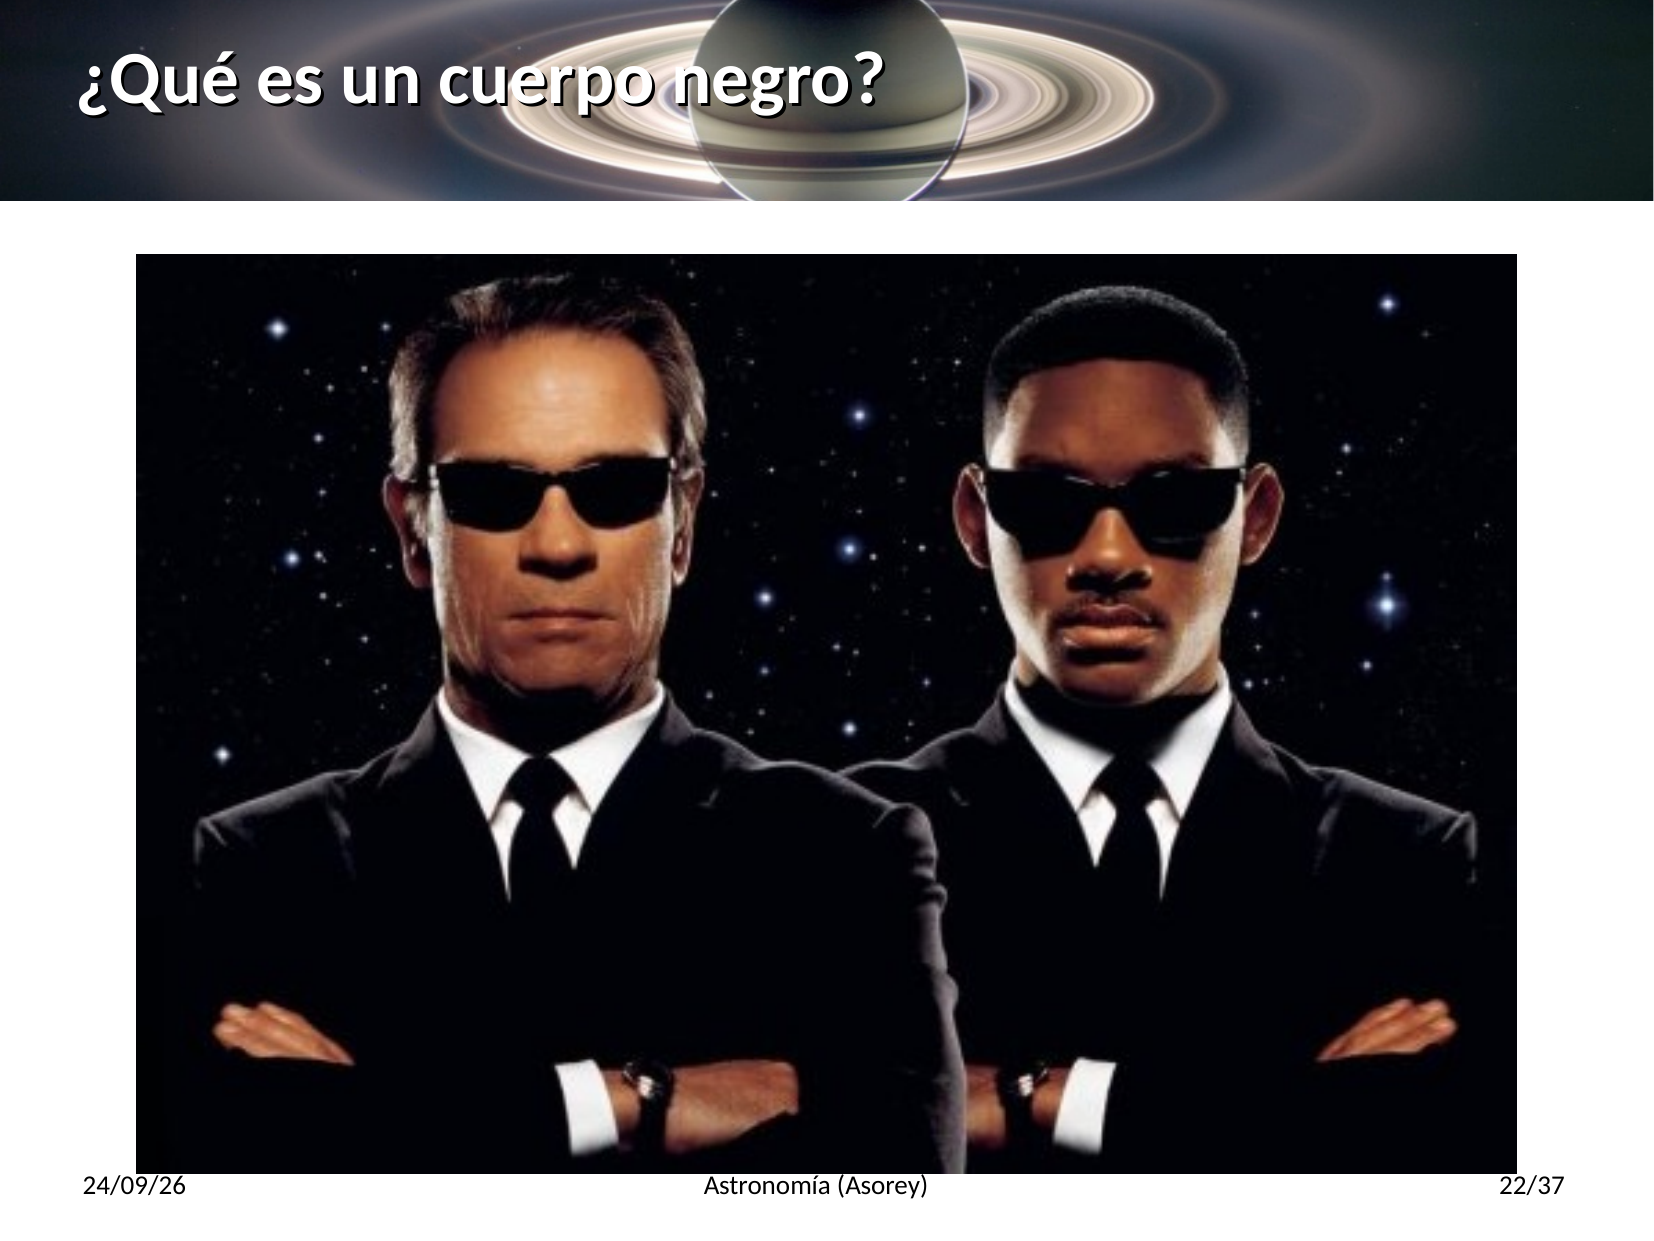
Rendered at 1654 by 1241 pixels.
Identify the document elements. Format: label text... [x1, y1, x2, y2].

picture [0, 0, 1654, 201]
picture [136, 254, 1517, 1174]
title ¿Qué es un cuerpo negro? [75, 19, 1564, 151]
